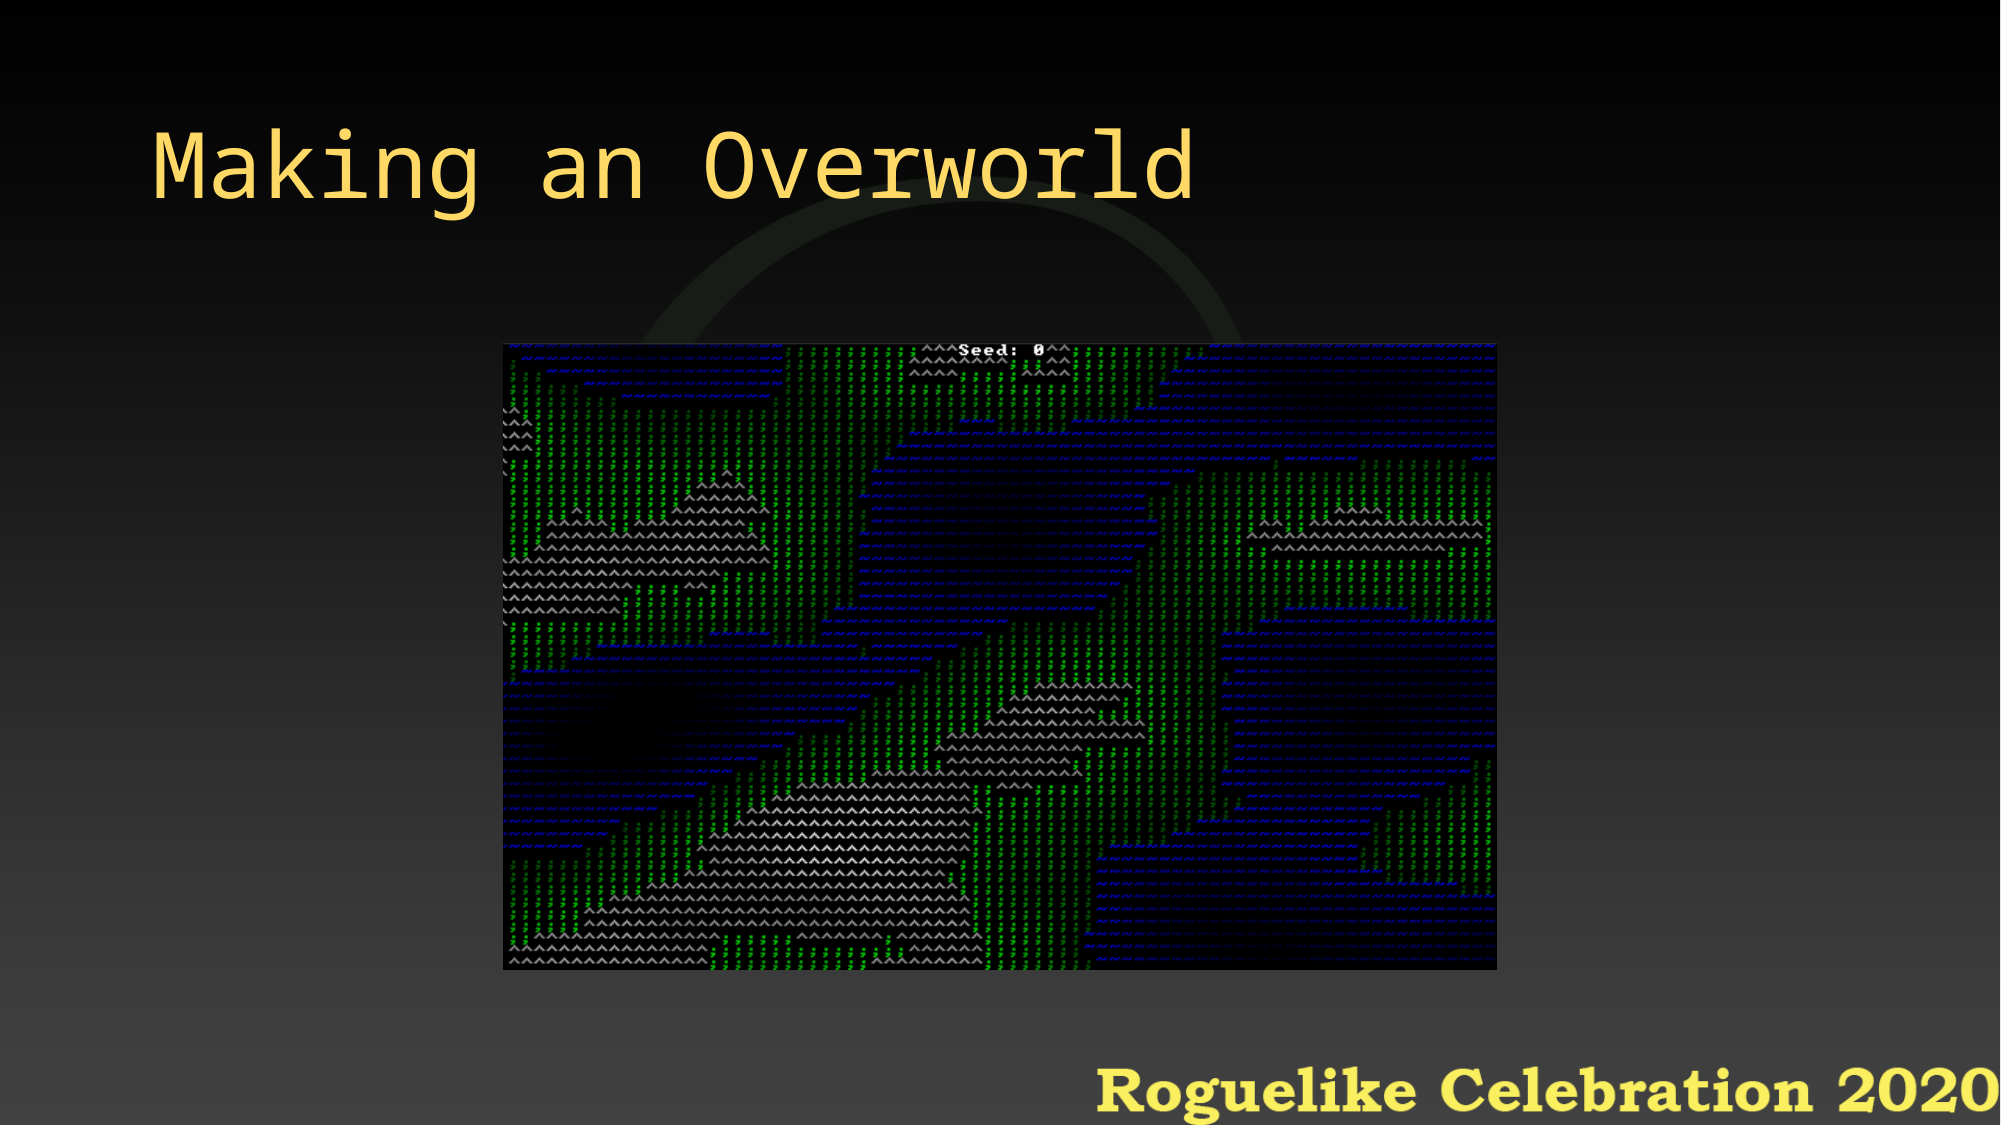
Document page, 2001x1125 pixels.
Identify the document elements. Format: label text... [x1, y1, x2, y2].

picture [0, 0, 2001, 1125]
title Making an Overworld [137, 59, 1863, 278]
